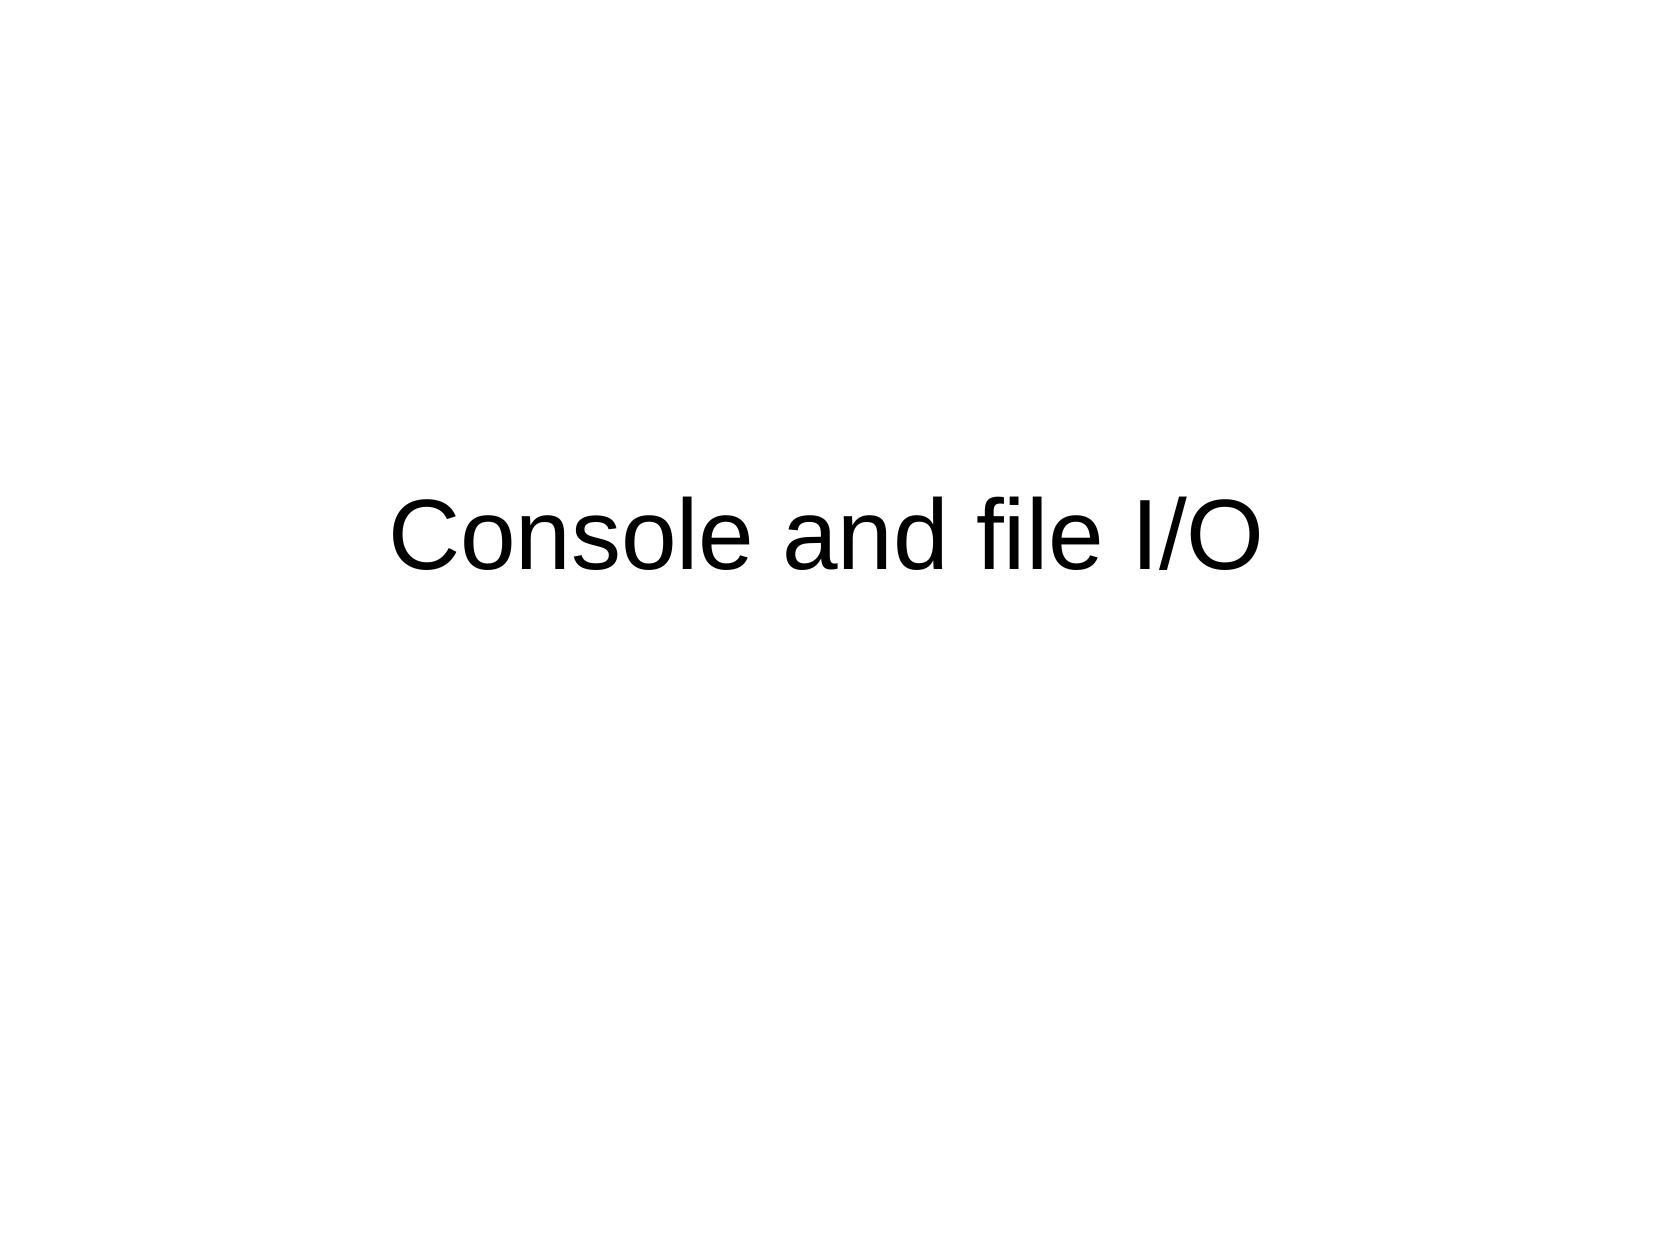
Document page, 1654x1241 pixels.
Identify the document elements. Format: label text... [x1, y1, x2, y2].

subtitle Console and file I/O [82, 49, 1571, 1010]
